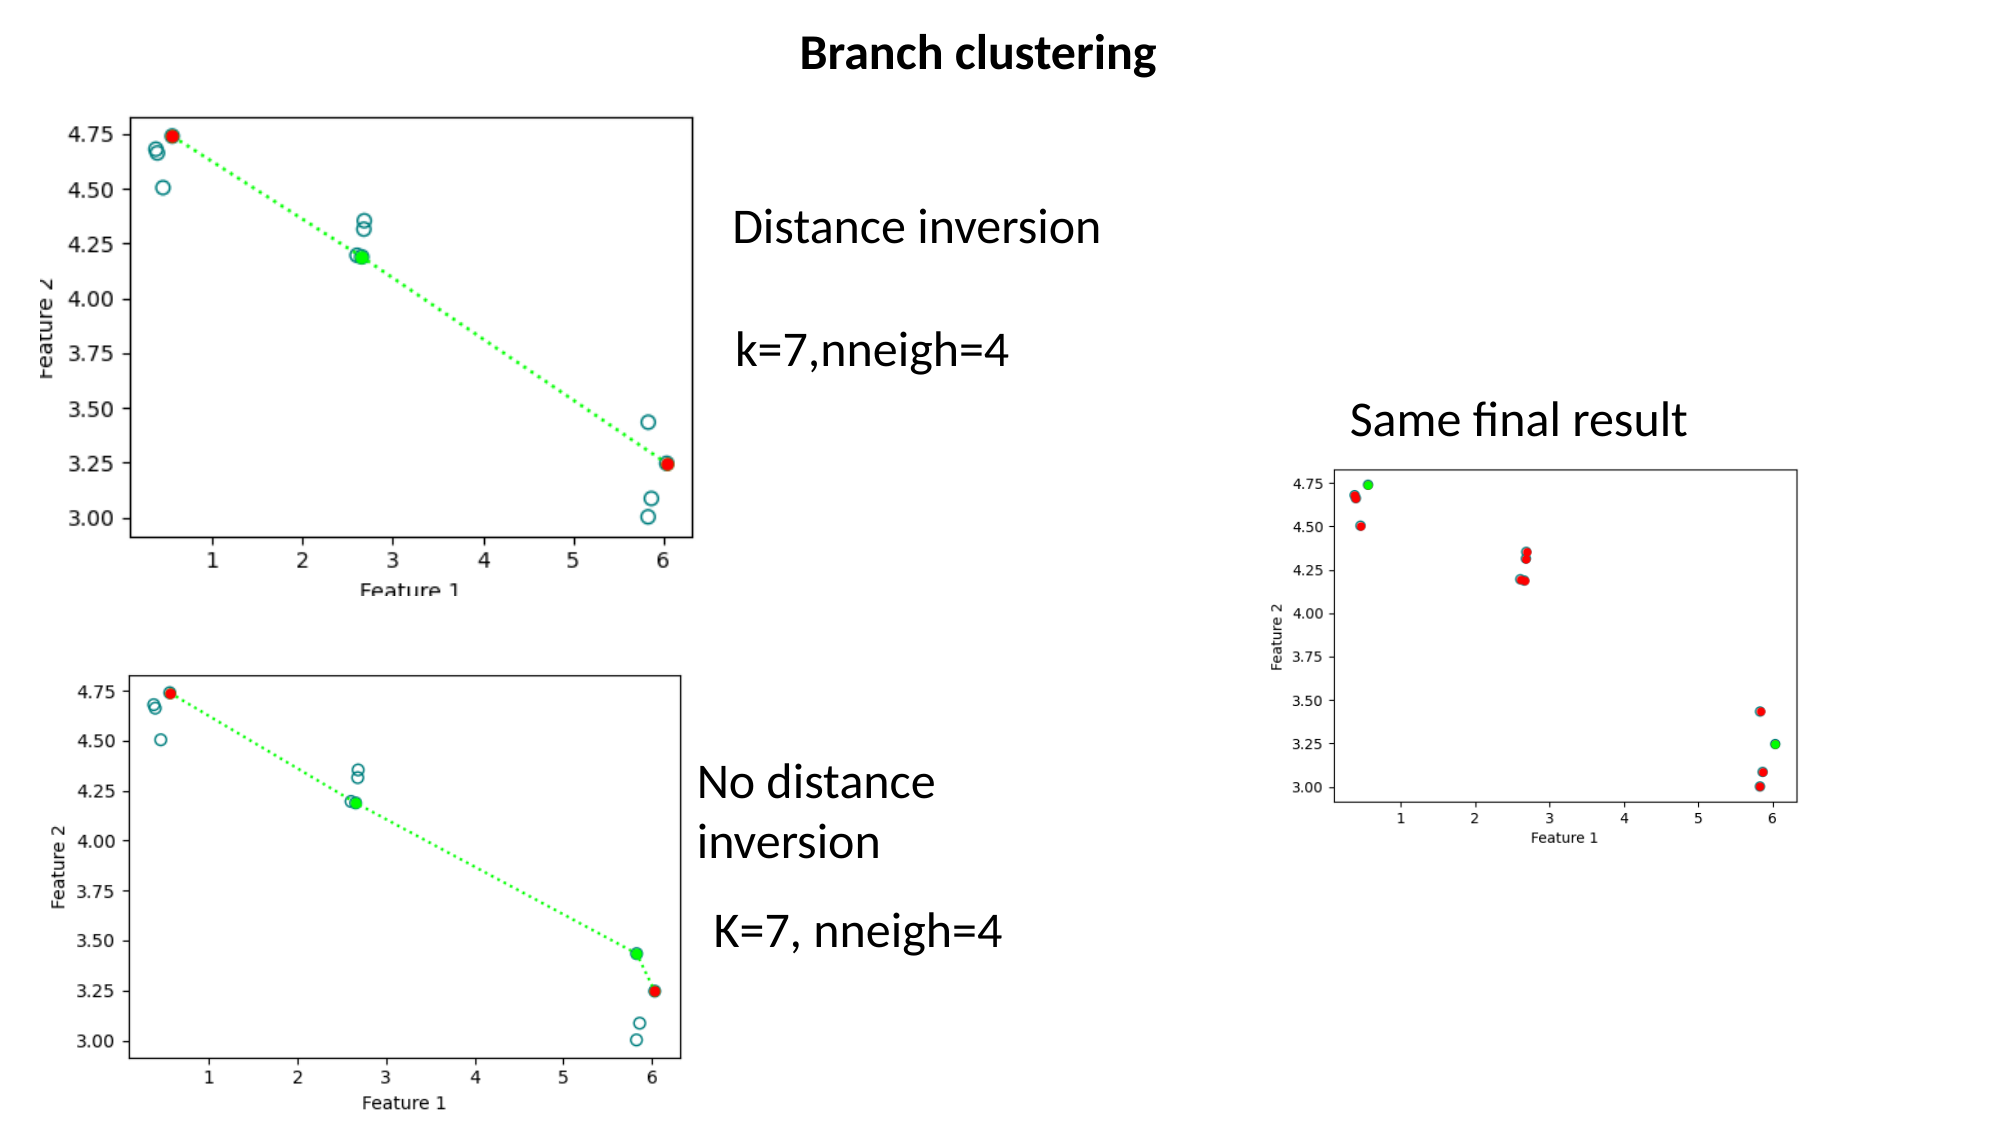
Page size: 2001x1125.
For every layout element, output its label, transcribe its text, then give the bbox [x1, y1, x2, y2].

text_box k=7,nneigh=4 [714, 296, 1047, 398]
text_box Same final result [1329, 366, 1879, 468]
text_box No distance inversion [676, 728, 1109, 891]
text_box Branch clustering [779, 0, 1260, 100]
text_box Distance inversion [712, 173, 1145, 275]
picture [40, 99, 723, 596]
text_box K=7, nneigh=4 [693, 891, 1097, 979]
picture [1259, 418, 1856, 849]
picture [40, 661, 694, 1112]
